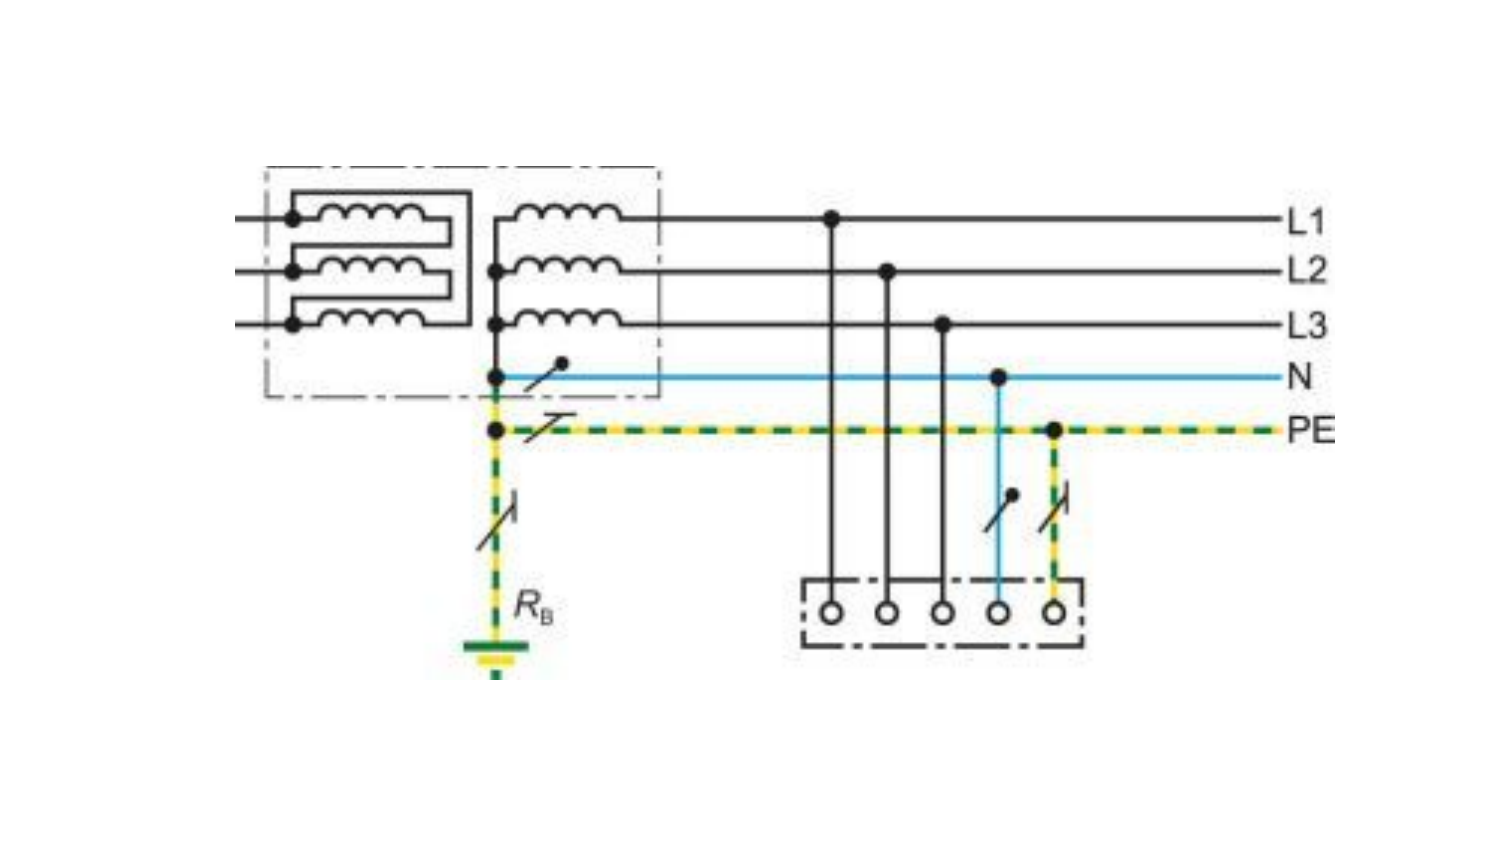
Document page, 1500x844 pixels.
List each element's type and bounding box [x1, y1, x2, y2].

picture [235, 166, 1335, 680]
